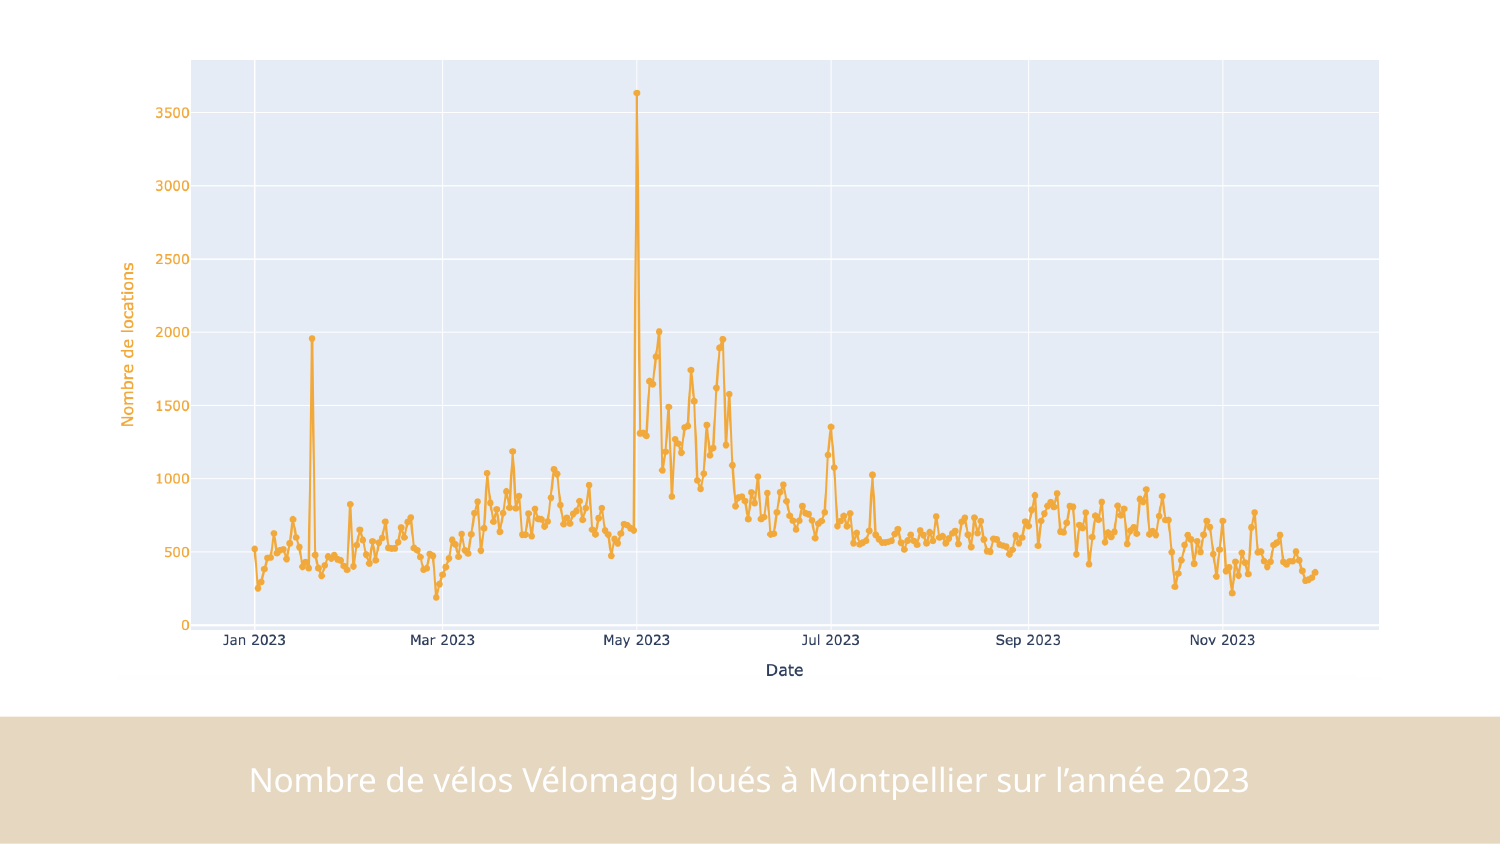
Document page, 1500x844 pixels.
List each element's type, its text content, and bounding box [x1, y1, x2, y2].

list Nombre de vélos Vélomagg loués à Montpellier sur l’année 2023 [95, 741, 1405, 818]
picture [118, 52, 1383, 680]
